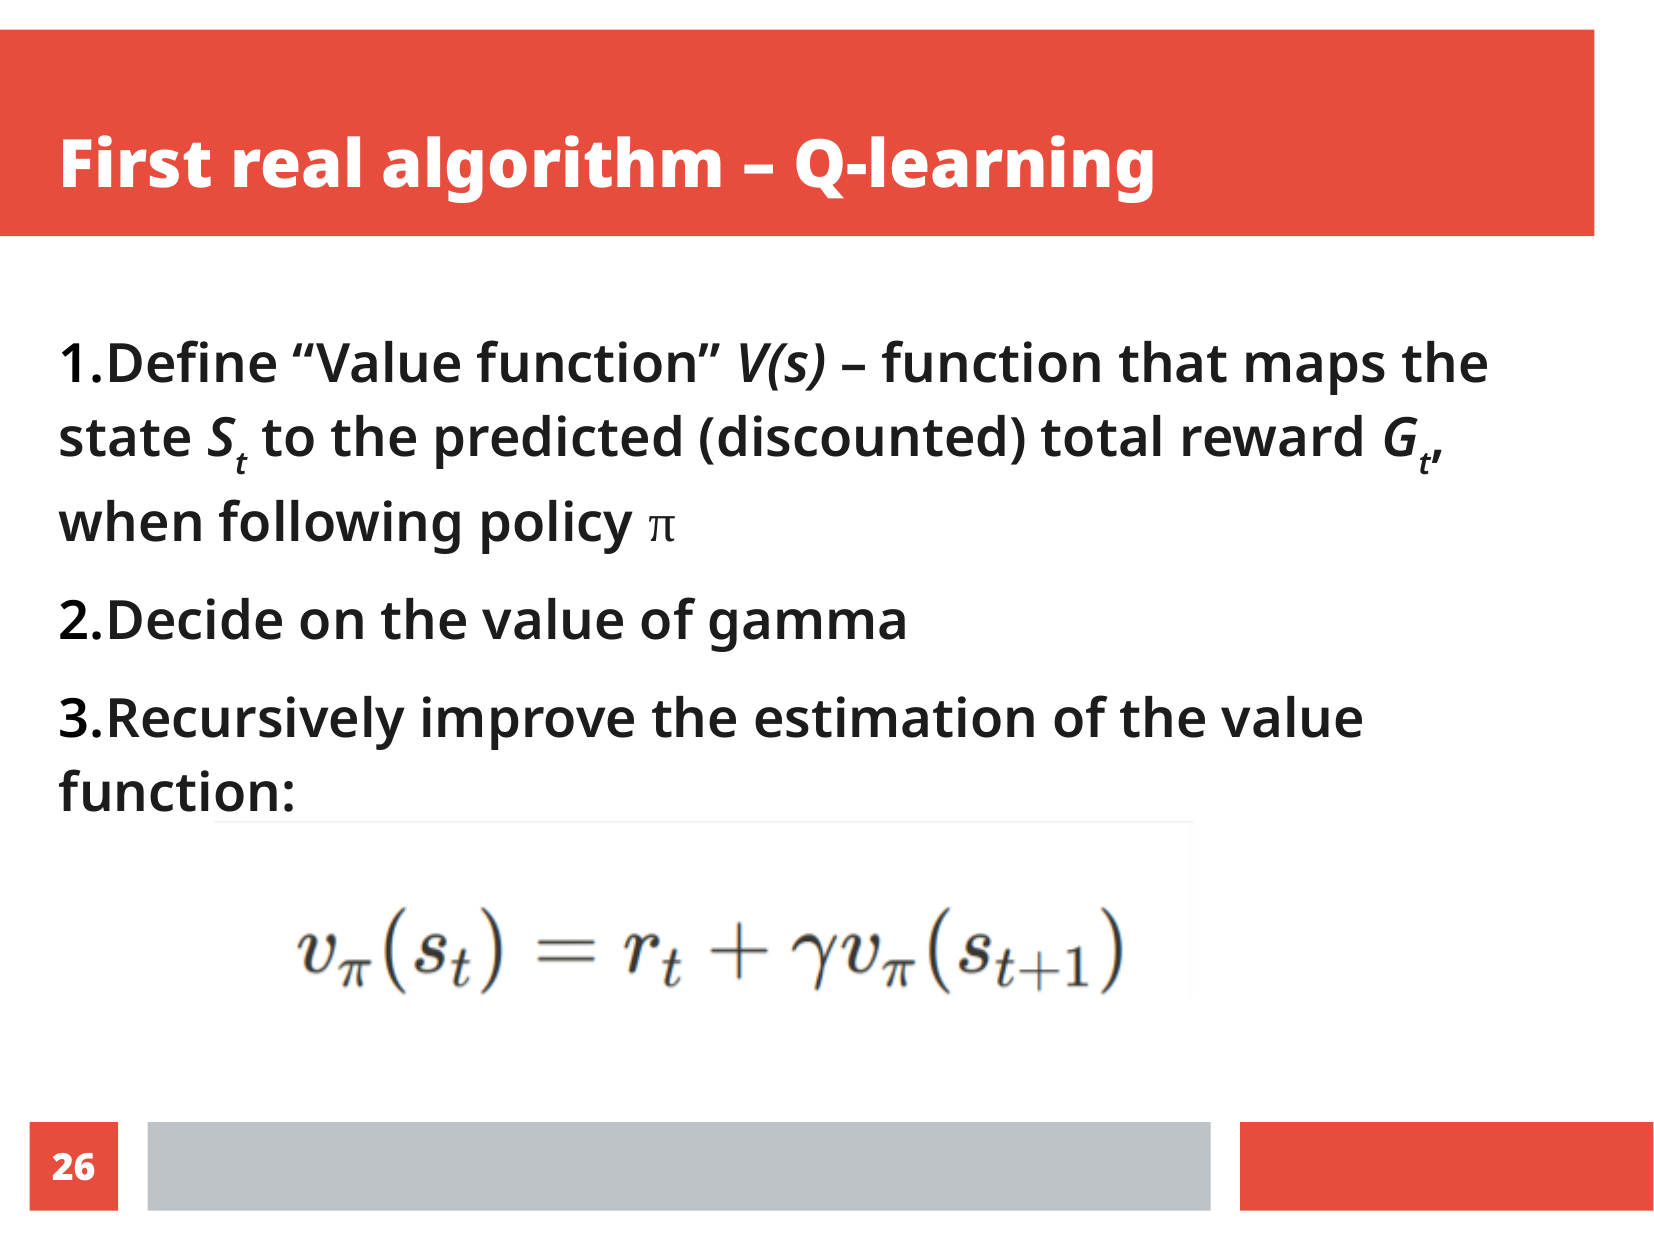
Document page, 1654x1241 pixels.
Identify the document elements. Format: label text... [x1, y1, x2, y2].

list Define “Value function” V(s) – function that maps the state St to the predicted (discounted) total reward Gt, when following policy π Decide on the value of gamma Recursively improve the estimation of the value function: [59, 324, 1565, 1093]
picture [214, 821, 1193, 1075]
title First real algorithm – Q-learning [59, 59, 1595, 207]
